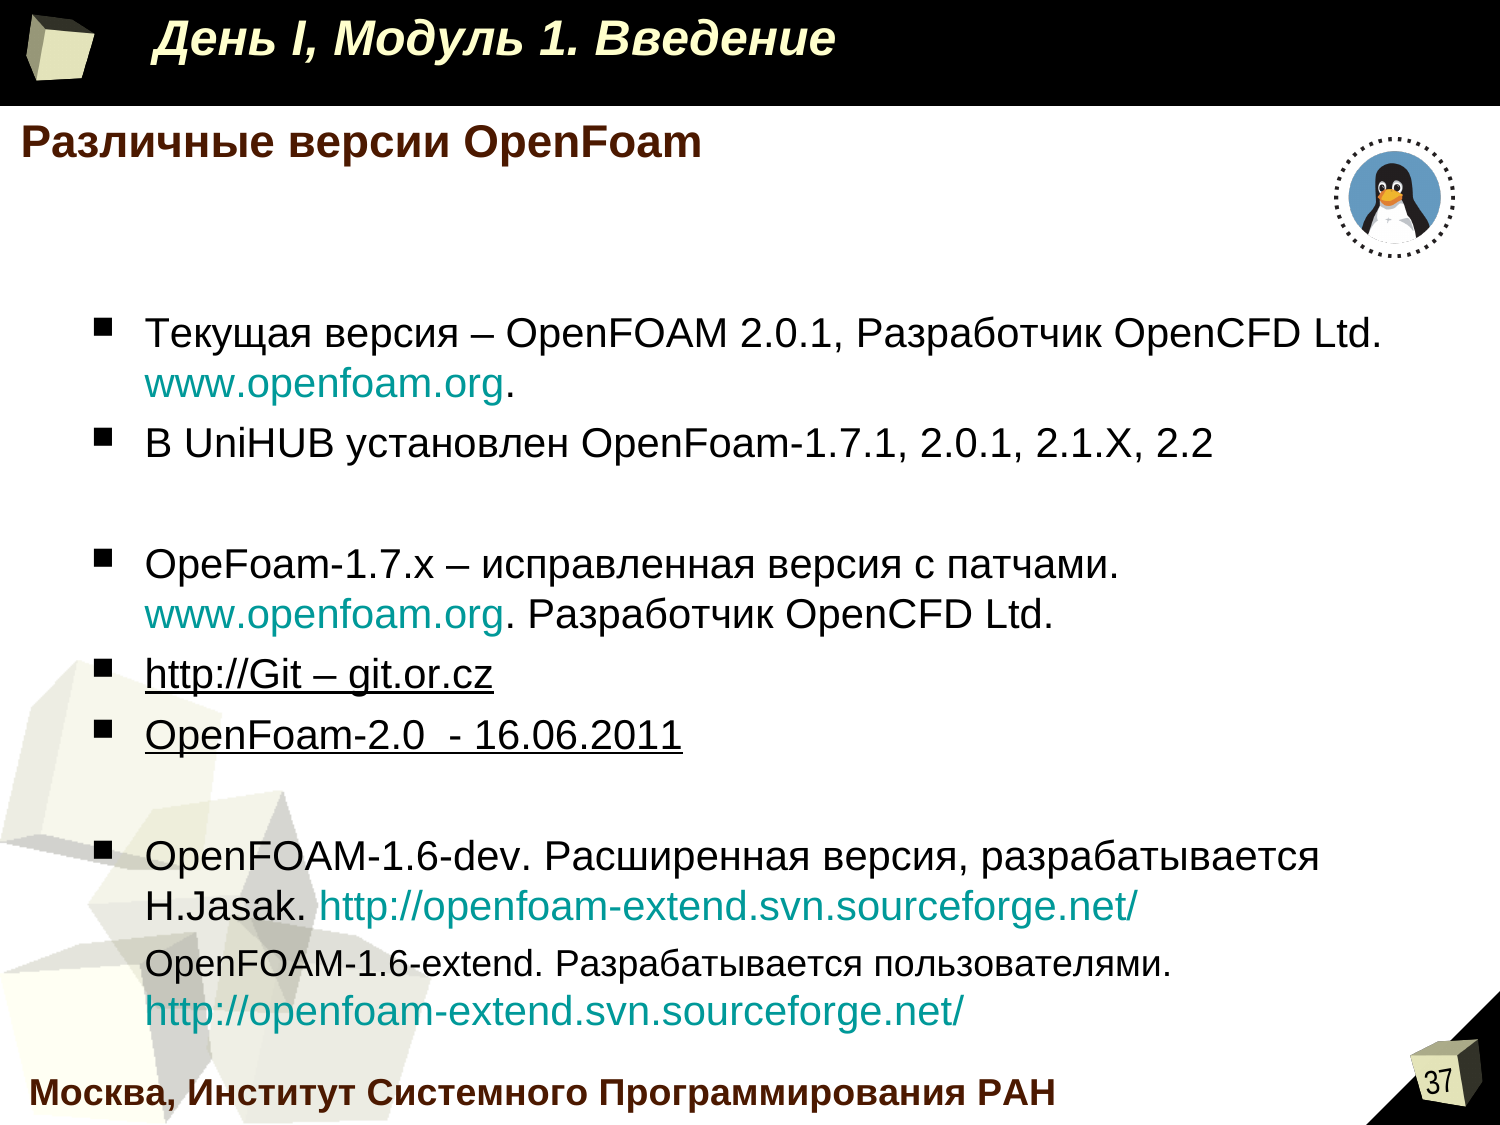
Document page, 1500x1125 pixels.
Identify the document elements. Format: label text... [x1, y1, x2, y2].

text_box Различные версии OpenFoam [5, 104, 1500, 185]
picture [0, 659, 433, 1125]
picture [1334, 185, 1455, 258]
list Текущая версия – OpenFOAM 2.0.1, Разработчик OpenCFD Ltd. www.openfoam.org. В UniHUB установлен OpenFoam-1.7.1, 2.0.1, 2.1.Х, 2.2 OpeFoam-1.7.x – исправленная версия с патчами. www.openfoam.org. Разработчик OpenCFD Ltd. http://Git – git.or.cz OpenFoam-2.0 - 16.06.2011 OpenFOAM-1.6-dev. Расширенная версия, разрабатывается H.Jasak. http://openfoam-extend.svn.sourceforge.net/ OpenFOAM-1.6-extend. Разрабатывается пользователями. http://openfoam-extend.svn.sourceforge.net/ [58, 237, 1477, 1103]
